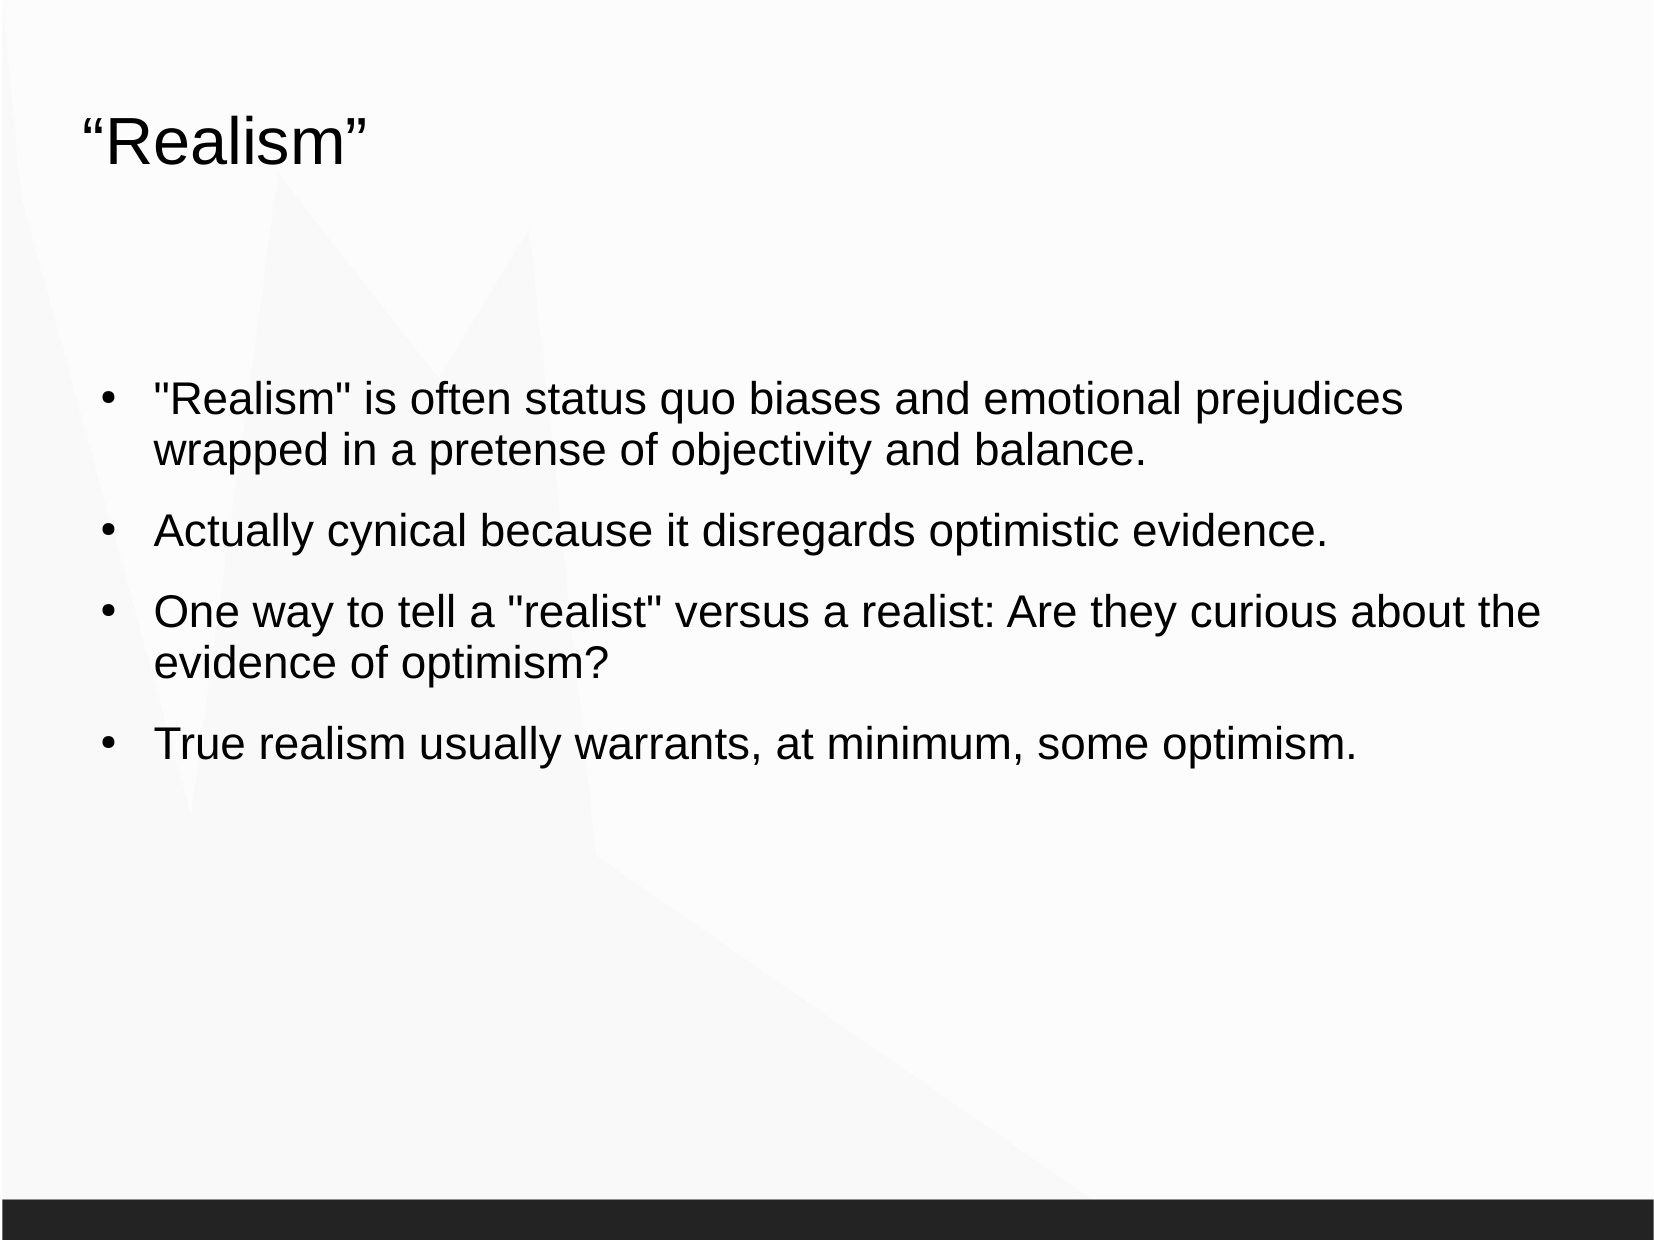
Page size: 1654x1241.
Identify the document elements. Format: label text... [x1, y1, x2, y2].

picture [2, 0, 1654, 1241]
title “Realism” [82, 45, 1571, 238]
list "Realism" is often status quo biases and emotional prejudices wrapped in a pretense of objectivity and balance. Actually cynical because it disregards optimistic evidence. One way to tell a "realist" versus a realist: Are they curious about the evidence of optimism? True realism usually warrants, at minimum, some optimism. [82, 372, 1571, 1013]
